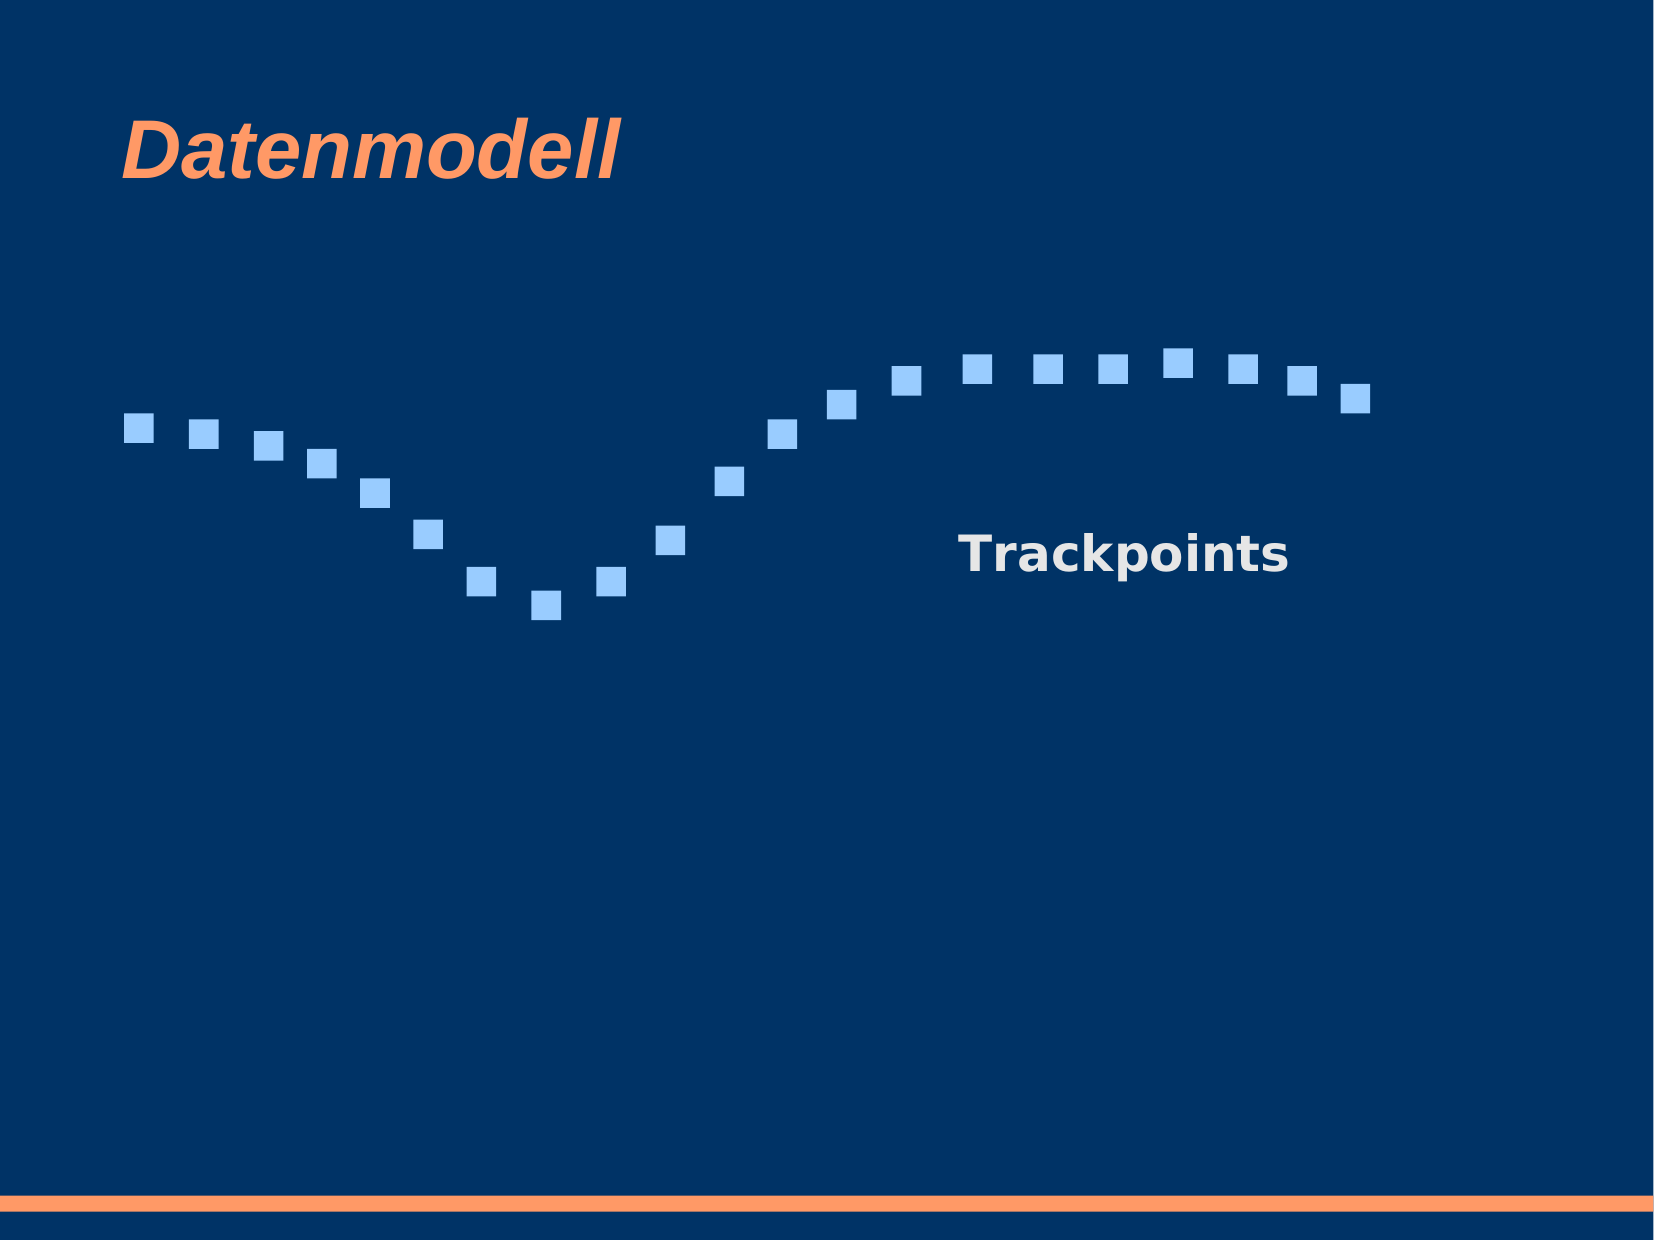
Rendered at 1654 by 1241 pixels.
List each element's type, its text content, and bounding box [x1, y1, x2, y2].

text_box [1287, 366, 1317, 396]
text_box [253, 431, 284, 461]
text_box [1340, 383, 1371, 414]
text_box Trackpoints [944, 517, 1300, 591]
text_box [655, 525, 686, 556]
text_box [826, 389, 857, 420]
text_box [1228, 354, 1258, 384]
text_box [360, 478, 390, 508]
text_box [413, 519, 443, 550]
text_box [1033, 354, 1063, 384]
text_box [188, 419, 219, 449]
text_box [1098, 354, 1128, 384]
text_box [307, 448, 337, 479]
text_box [466, 566, 497, 597]
text_box [531, 590, 562, 621]
text_box [714, 466, 745, 497]
text_box [767, 419, 798, 449]
text_box [124, 413, 154, 443]
text_box [891, 366, 922, 396]
text_box [962, 354, 993, 384]
text_box [1163, 348, 1193, 378]
title Datenmodell [121, 46, 1534, 254]
text_box [596, 566, 626, 597]
